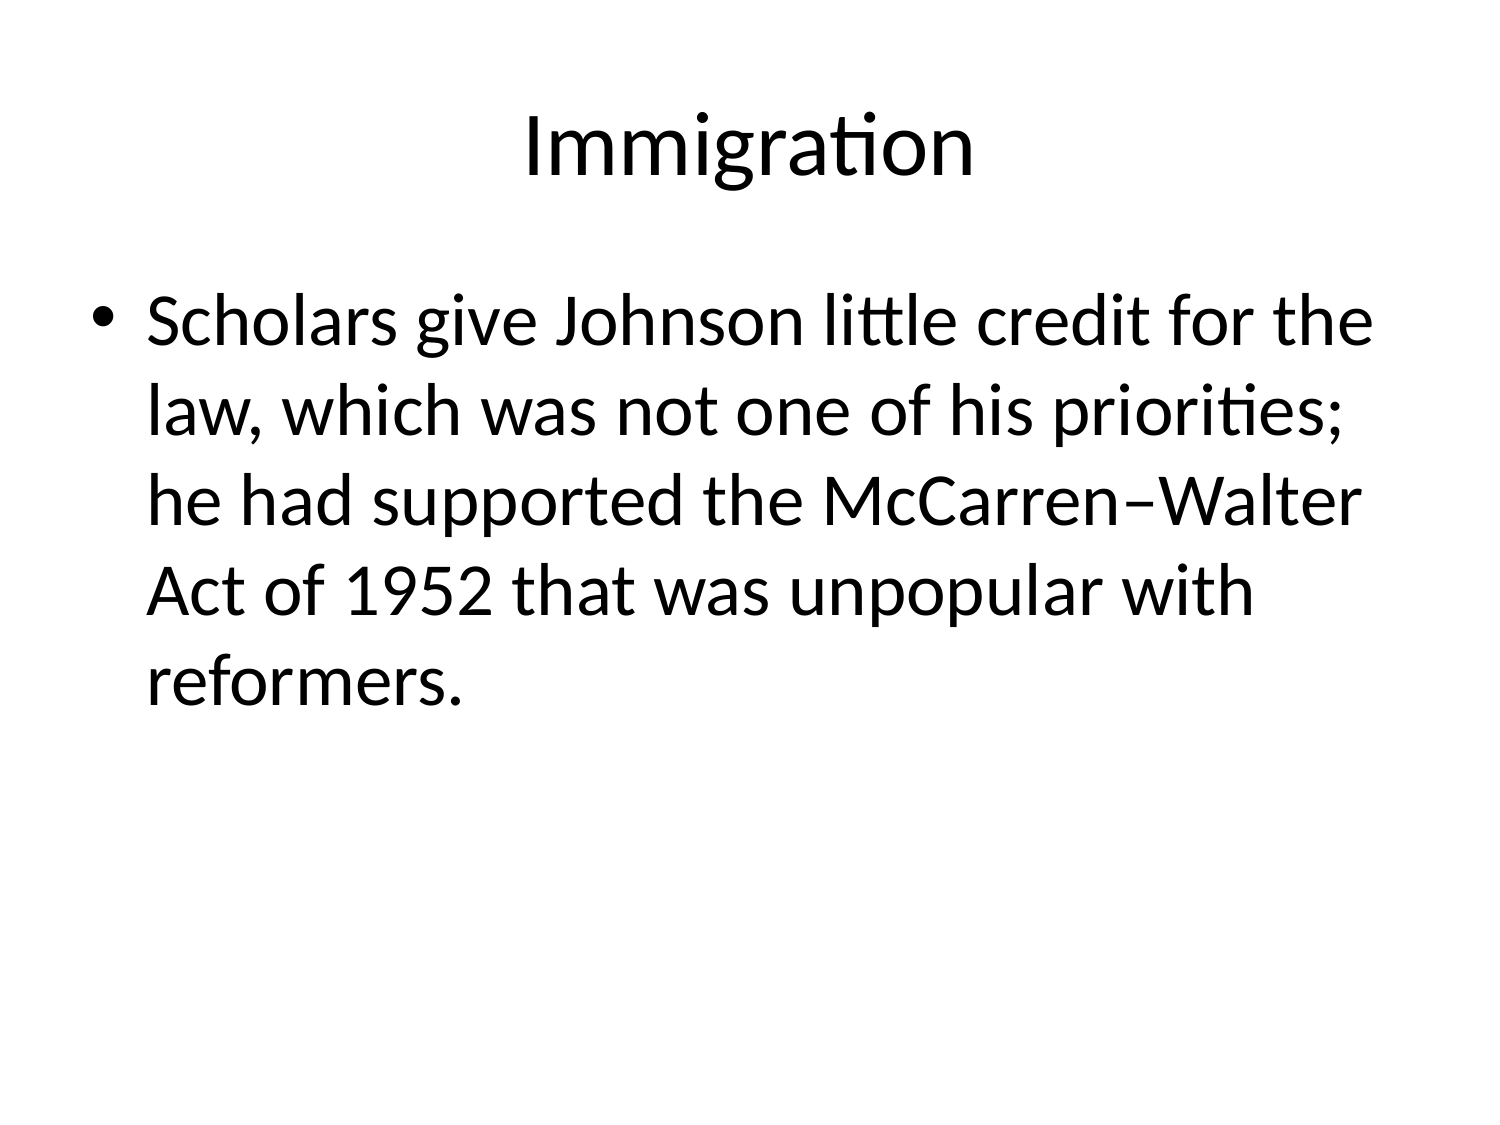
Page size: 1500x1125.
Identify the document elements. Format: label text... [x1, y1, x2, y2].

title Immigration [75, 45, 1425, 233]
list Scholars give Johnson little credit for the law, which was not one of his priorities; he had supported the McCarren–Walter Act of 1952 that was unpopular with reformers. [75, 262, 1425, 1005]
